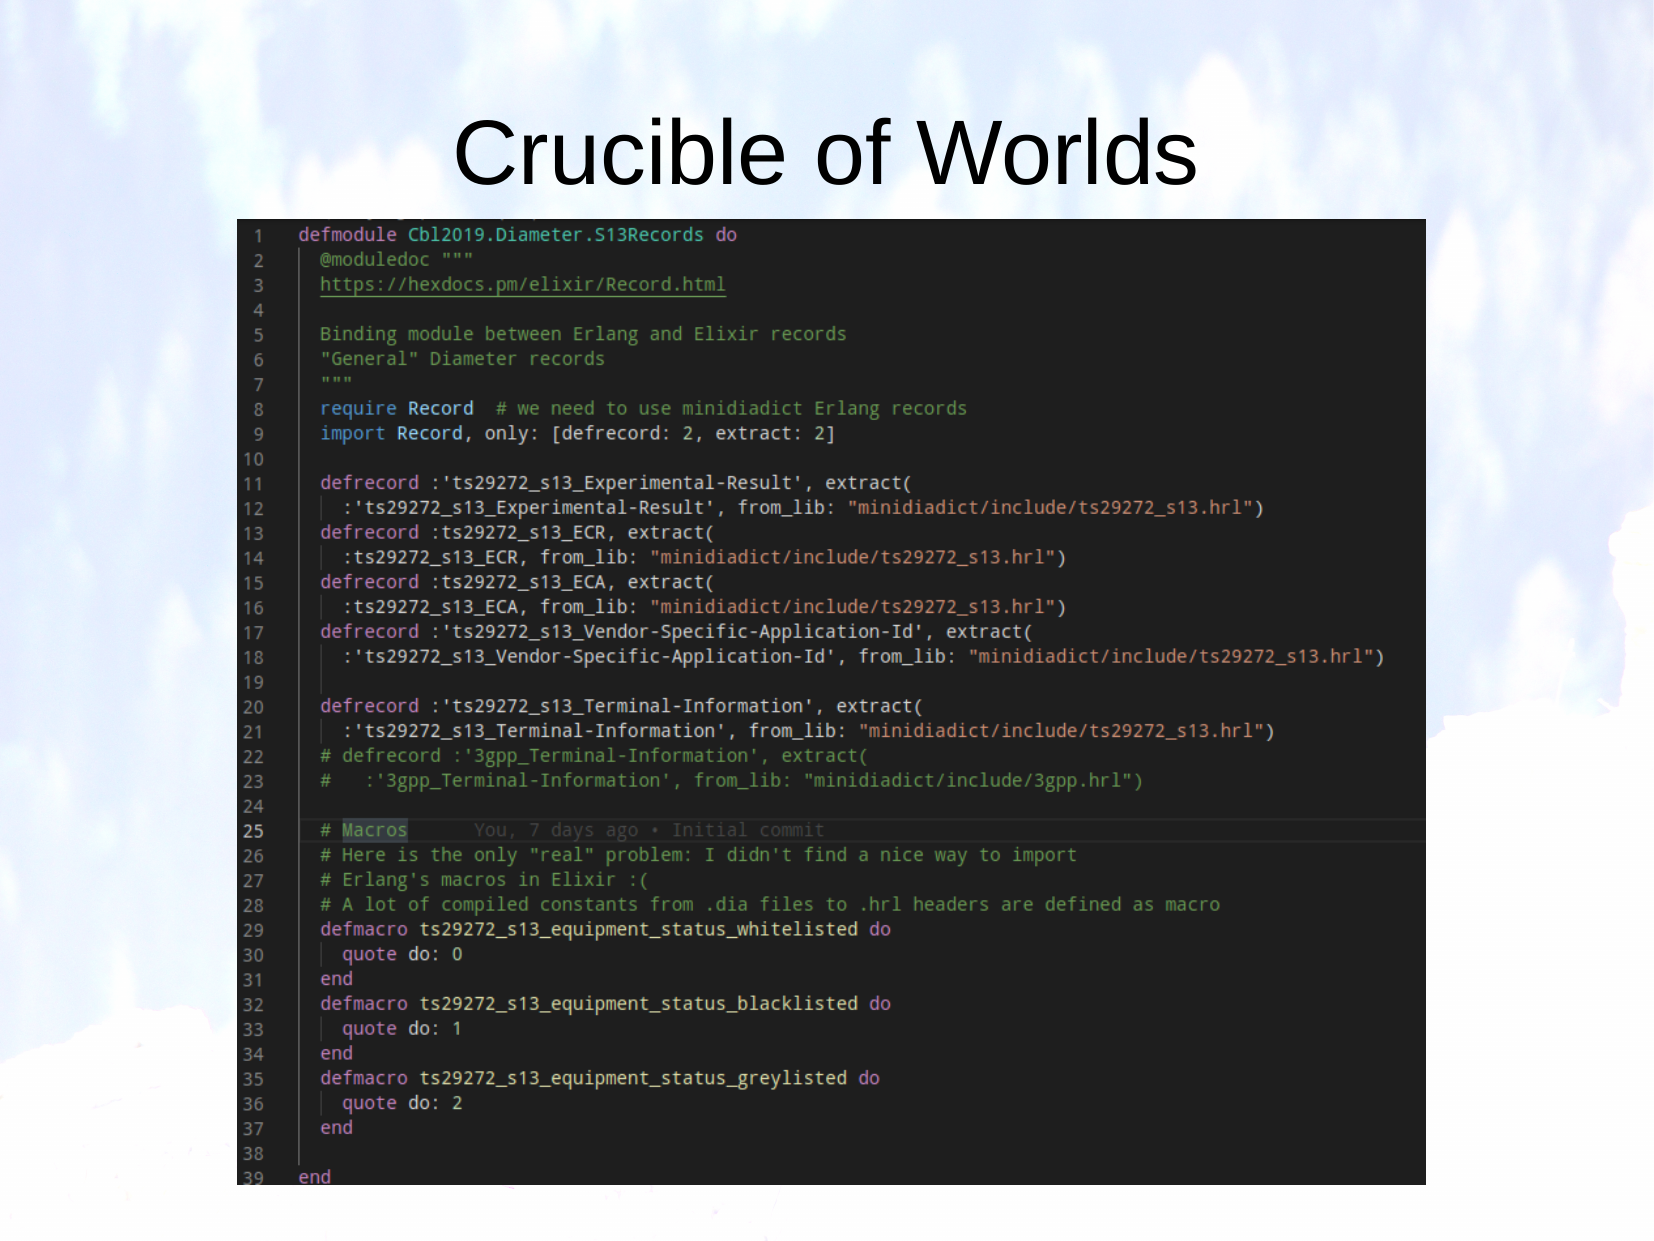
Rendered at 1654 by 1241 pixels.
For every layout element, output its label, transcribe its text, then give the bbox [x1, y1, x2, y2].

title Crucible of Worlds [82, 49, 1571, 257]
picture [0, 0, 1654, 1241]
